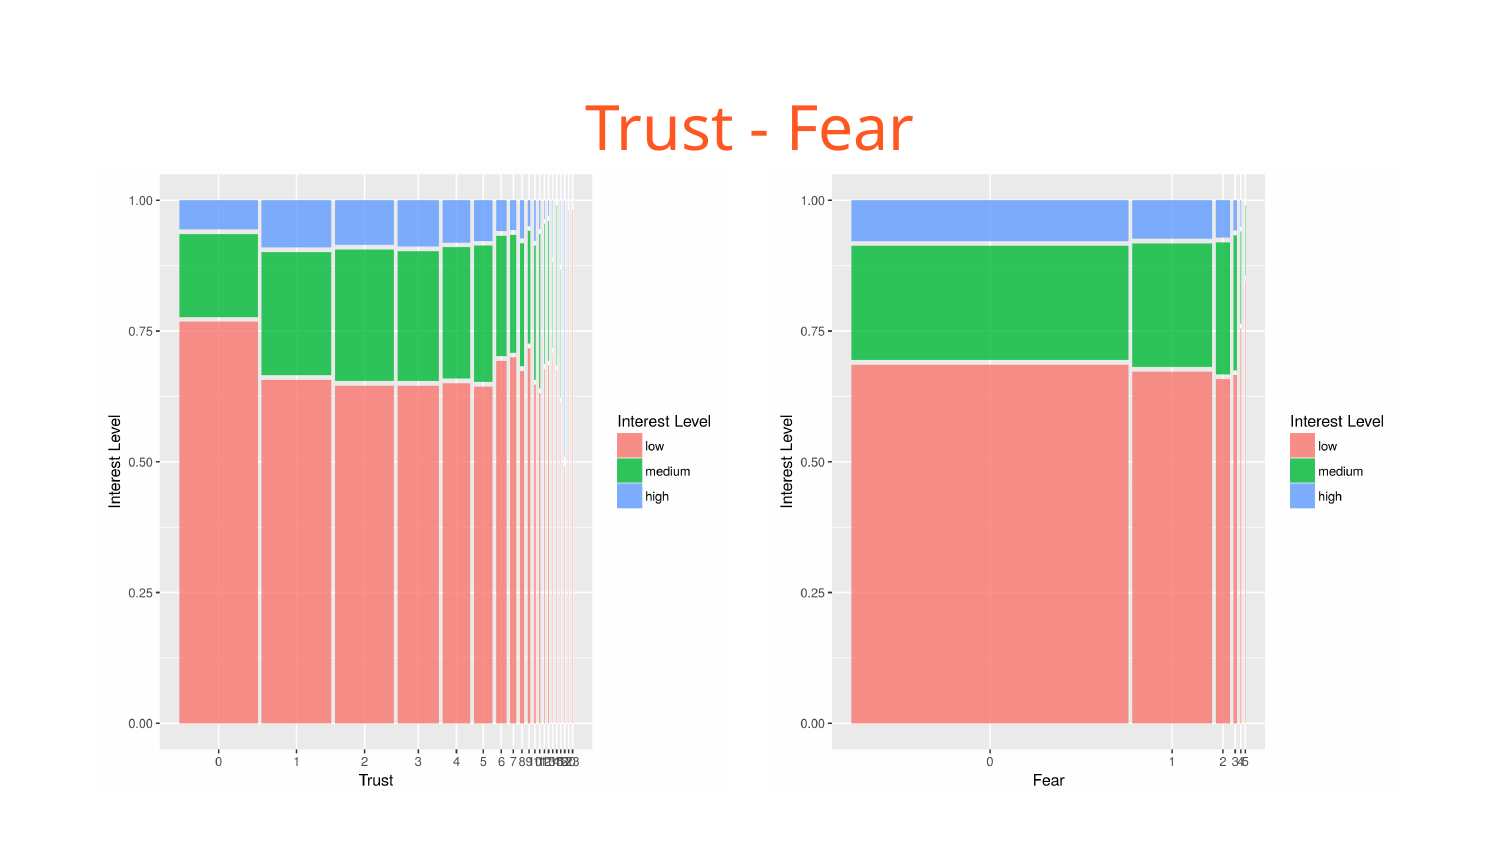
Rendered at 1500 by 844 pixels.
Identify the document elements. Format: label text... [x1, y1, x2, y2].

title Trust - Fear [51, 72, 1449, 167]
picture [772, 166, 1400, 794]
picture [100, 166, 727, 794]
